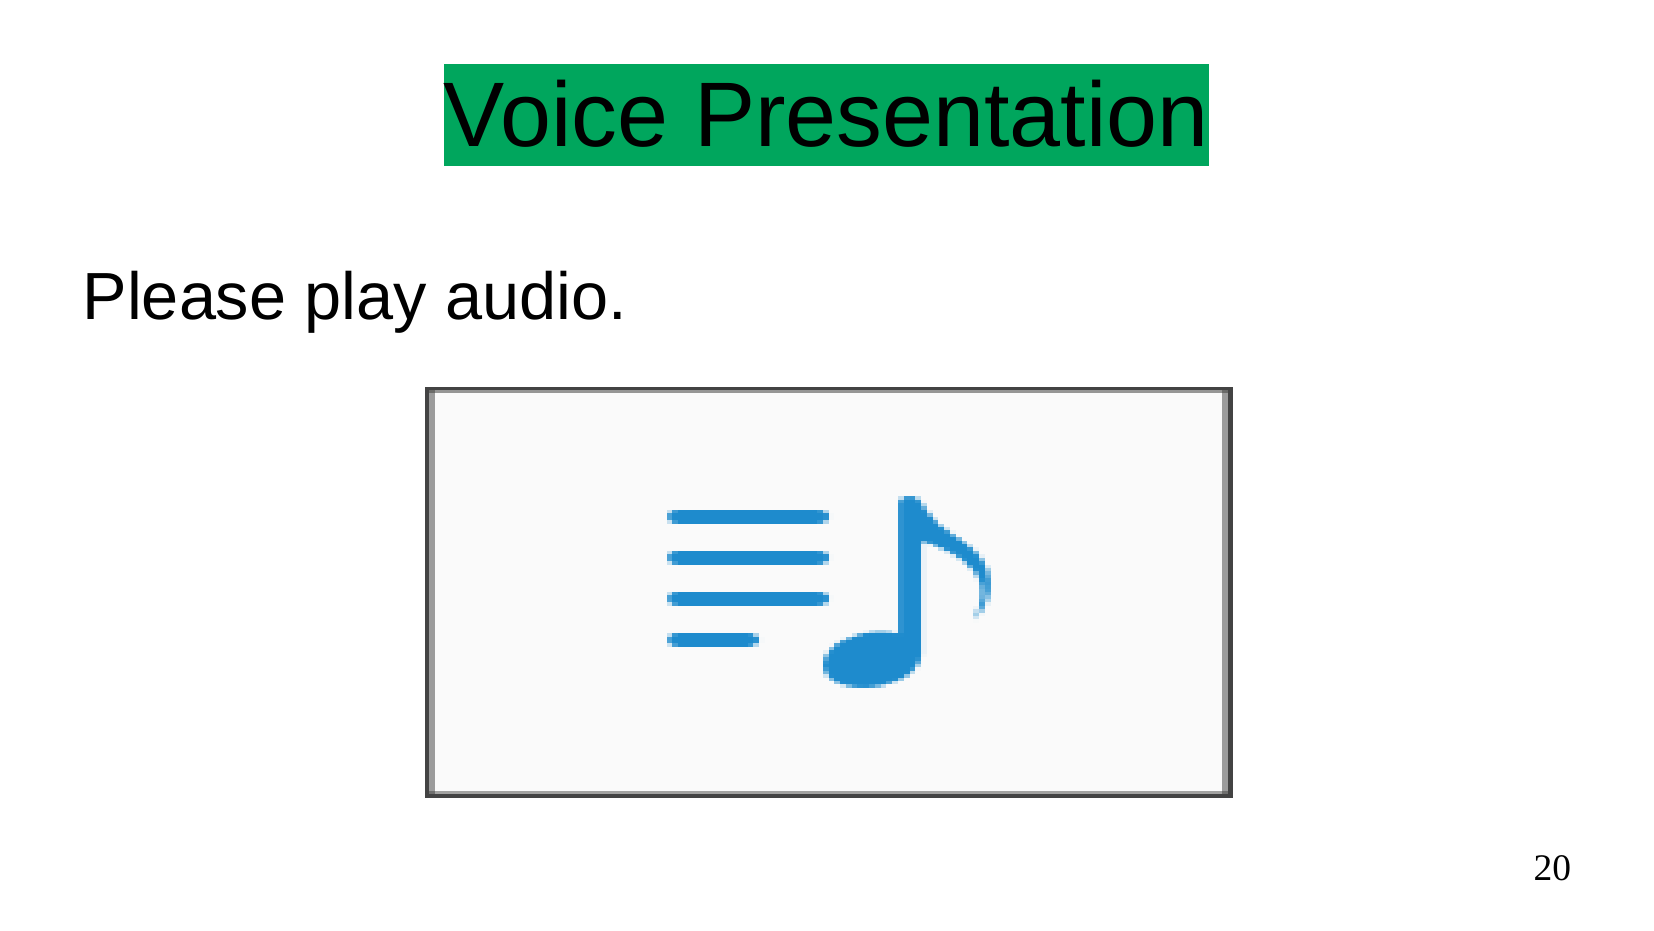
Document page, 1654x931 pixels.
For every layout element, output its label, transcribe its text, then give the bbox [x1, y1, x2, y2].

title Voice Presentation [82, 37, 1571, 193]
text_box 20 [1185, 847, 1571, 912]
text_box Please play audio. [82, 258, 1571, 799]
